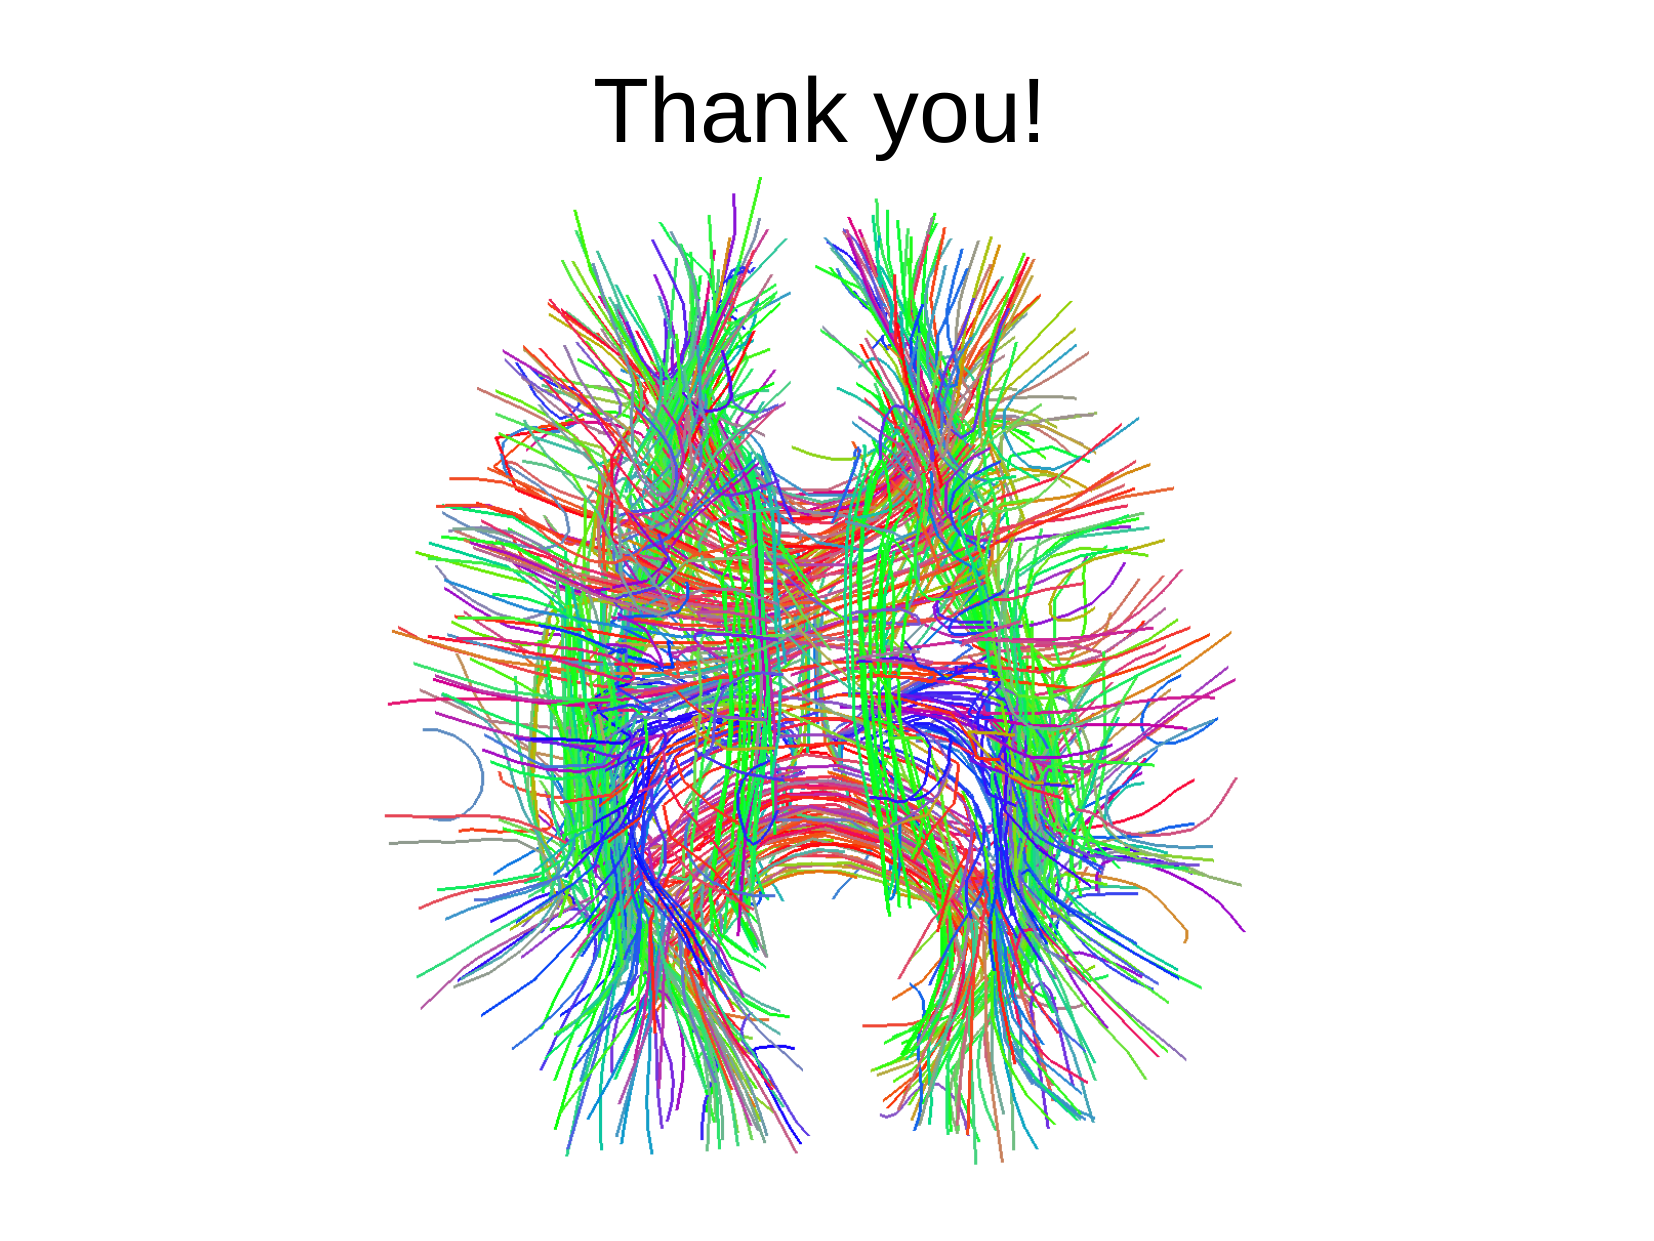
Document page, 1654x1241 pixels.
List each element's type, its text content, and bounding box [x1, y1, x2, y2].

title Thank you! [76, 14, 1565, 207]
picture [229, 207, 1459, 1177]
